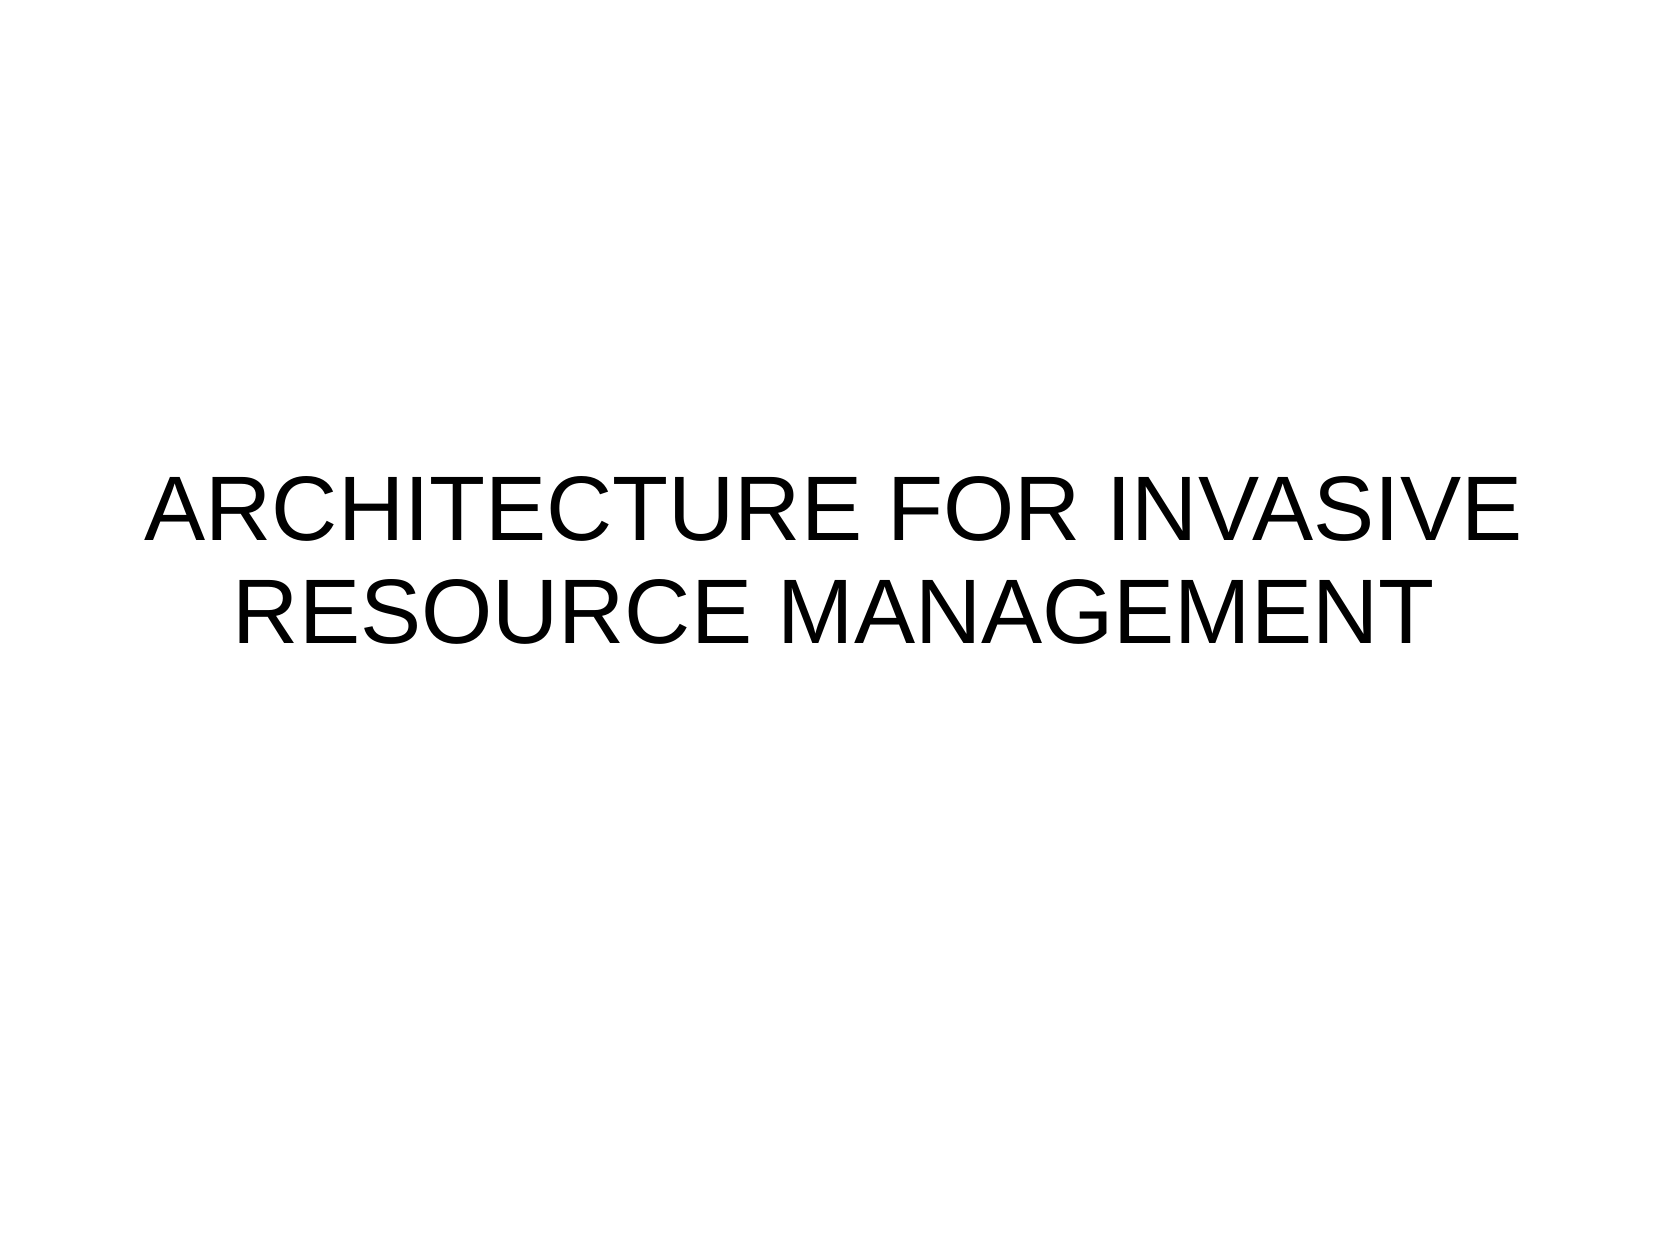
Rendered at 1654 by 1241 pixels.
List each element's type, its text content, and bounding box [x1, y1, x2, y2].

title ARCHITECTURE FOR INVASIVE RESOURCE MANAGEMENT [90, 456, 1579, 664]
